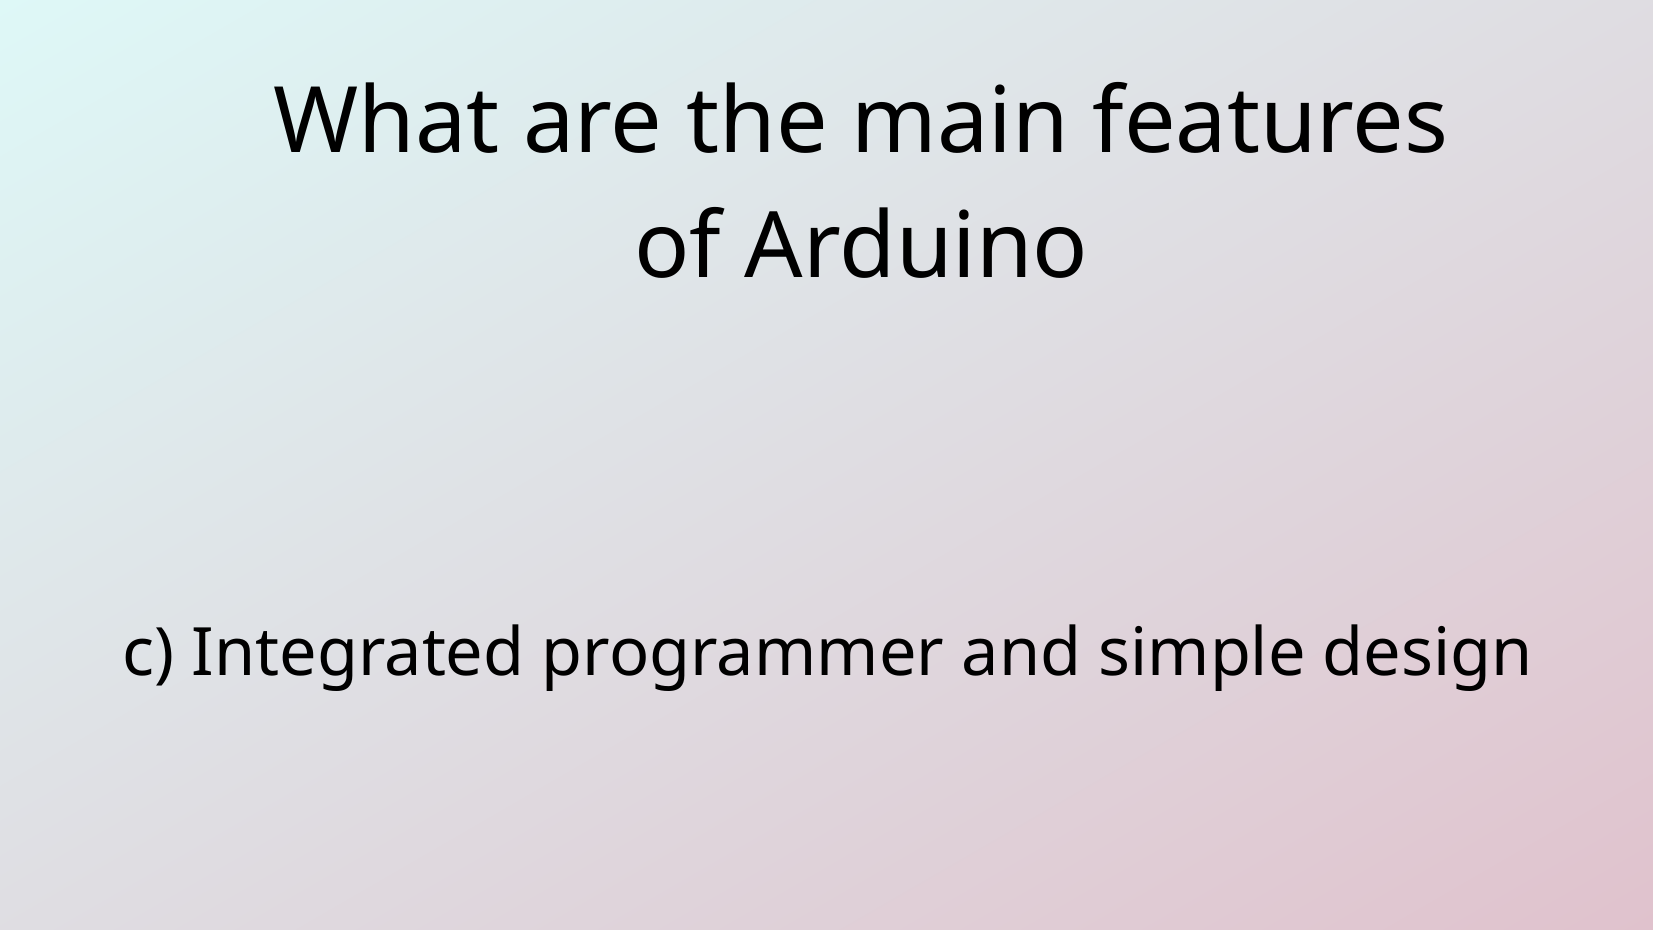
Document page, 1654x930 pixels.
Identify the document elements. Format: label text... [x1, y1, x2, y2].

text_box c) Integrated programmer and simple design [94, 391, 1580, 930]
text_box What are the main features of Arduino [243, 47, 1480, 391]
